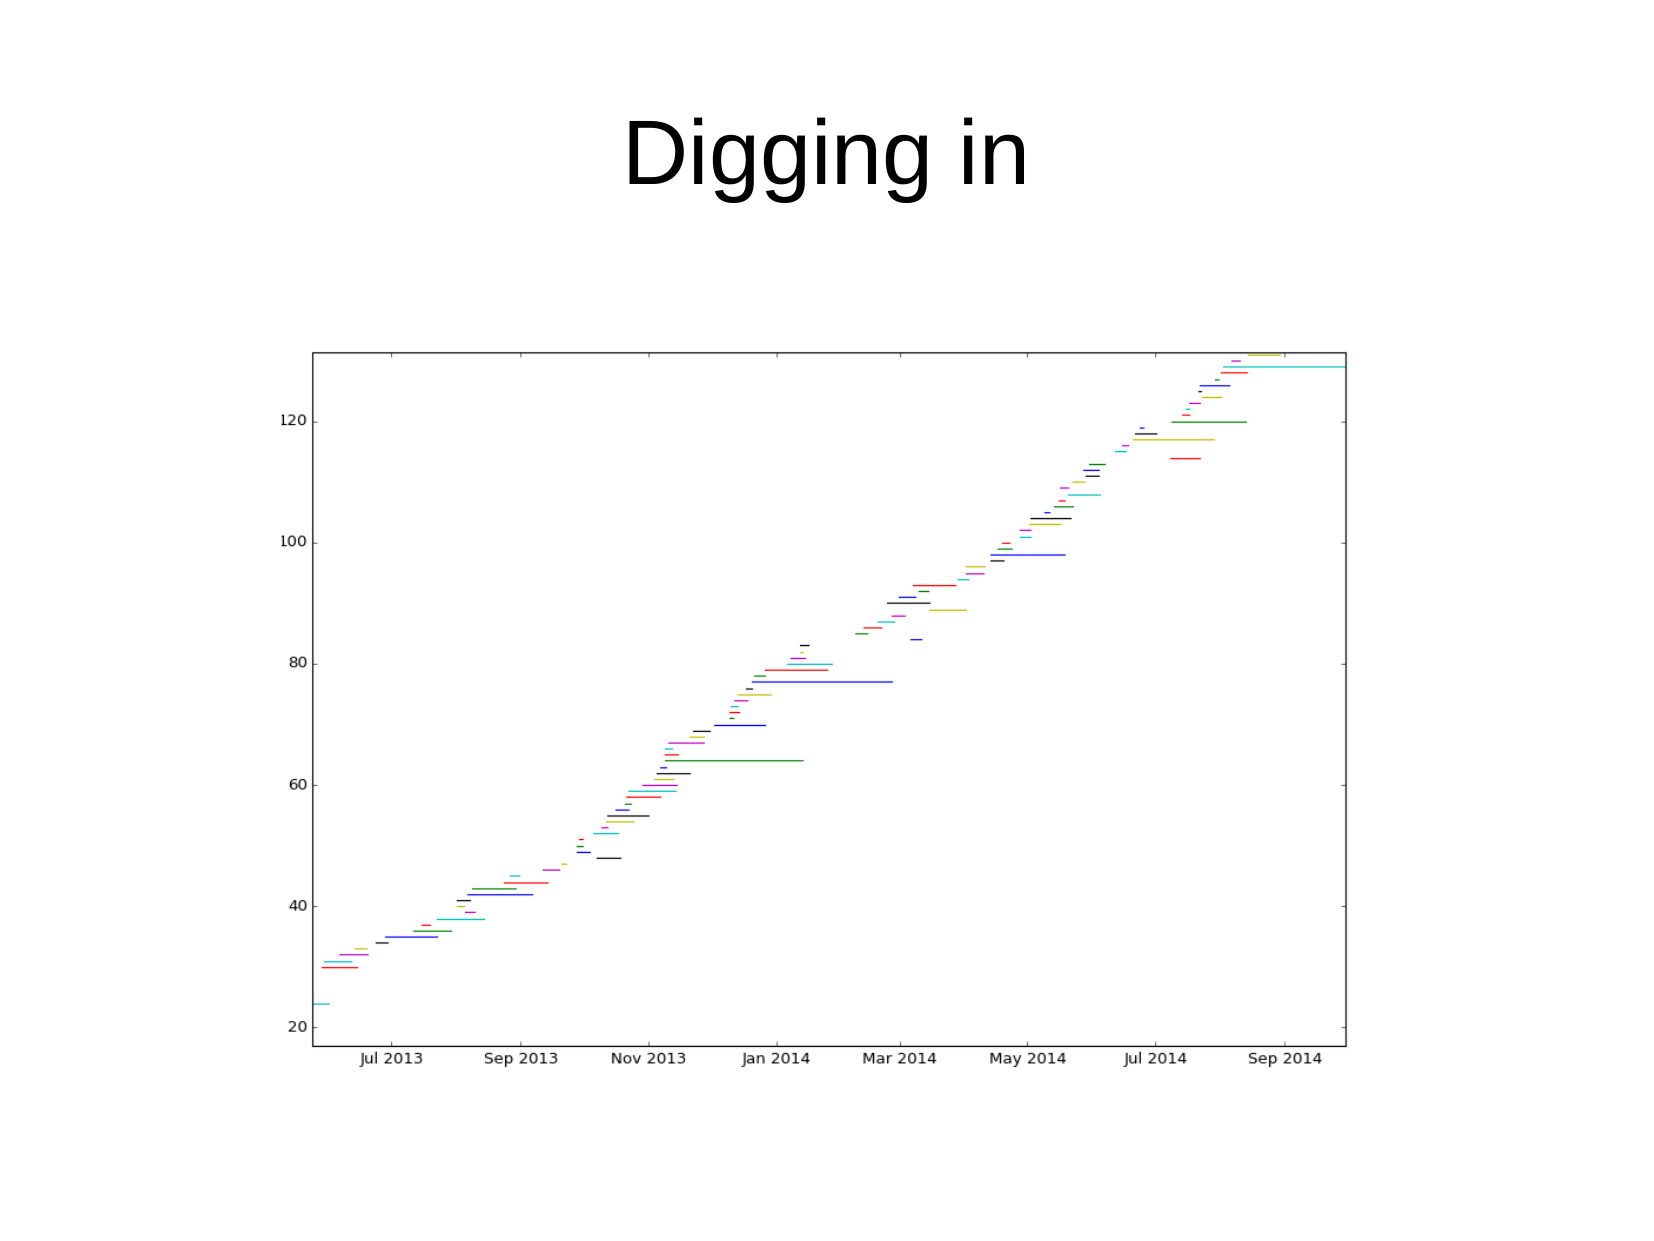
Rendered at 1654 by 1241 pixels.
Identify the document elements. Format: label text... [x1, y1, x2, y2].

title Digging in [82, 49, 1571, 257]
picture [270, 330, 1389, 1081]
